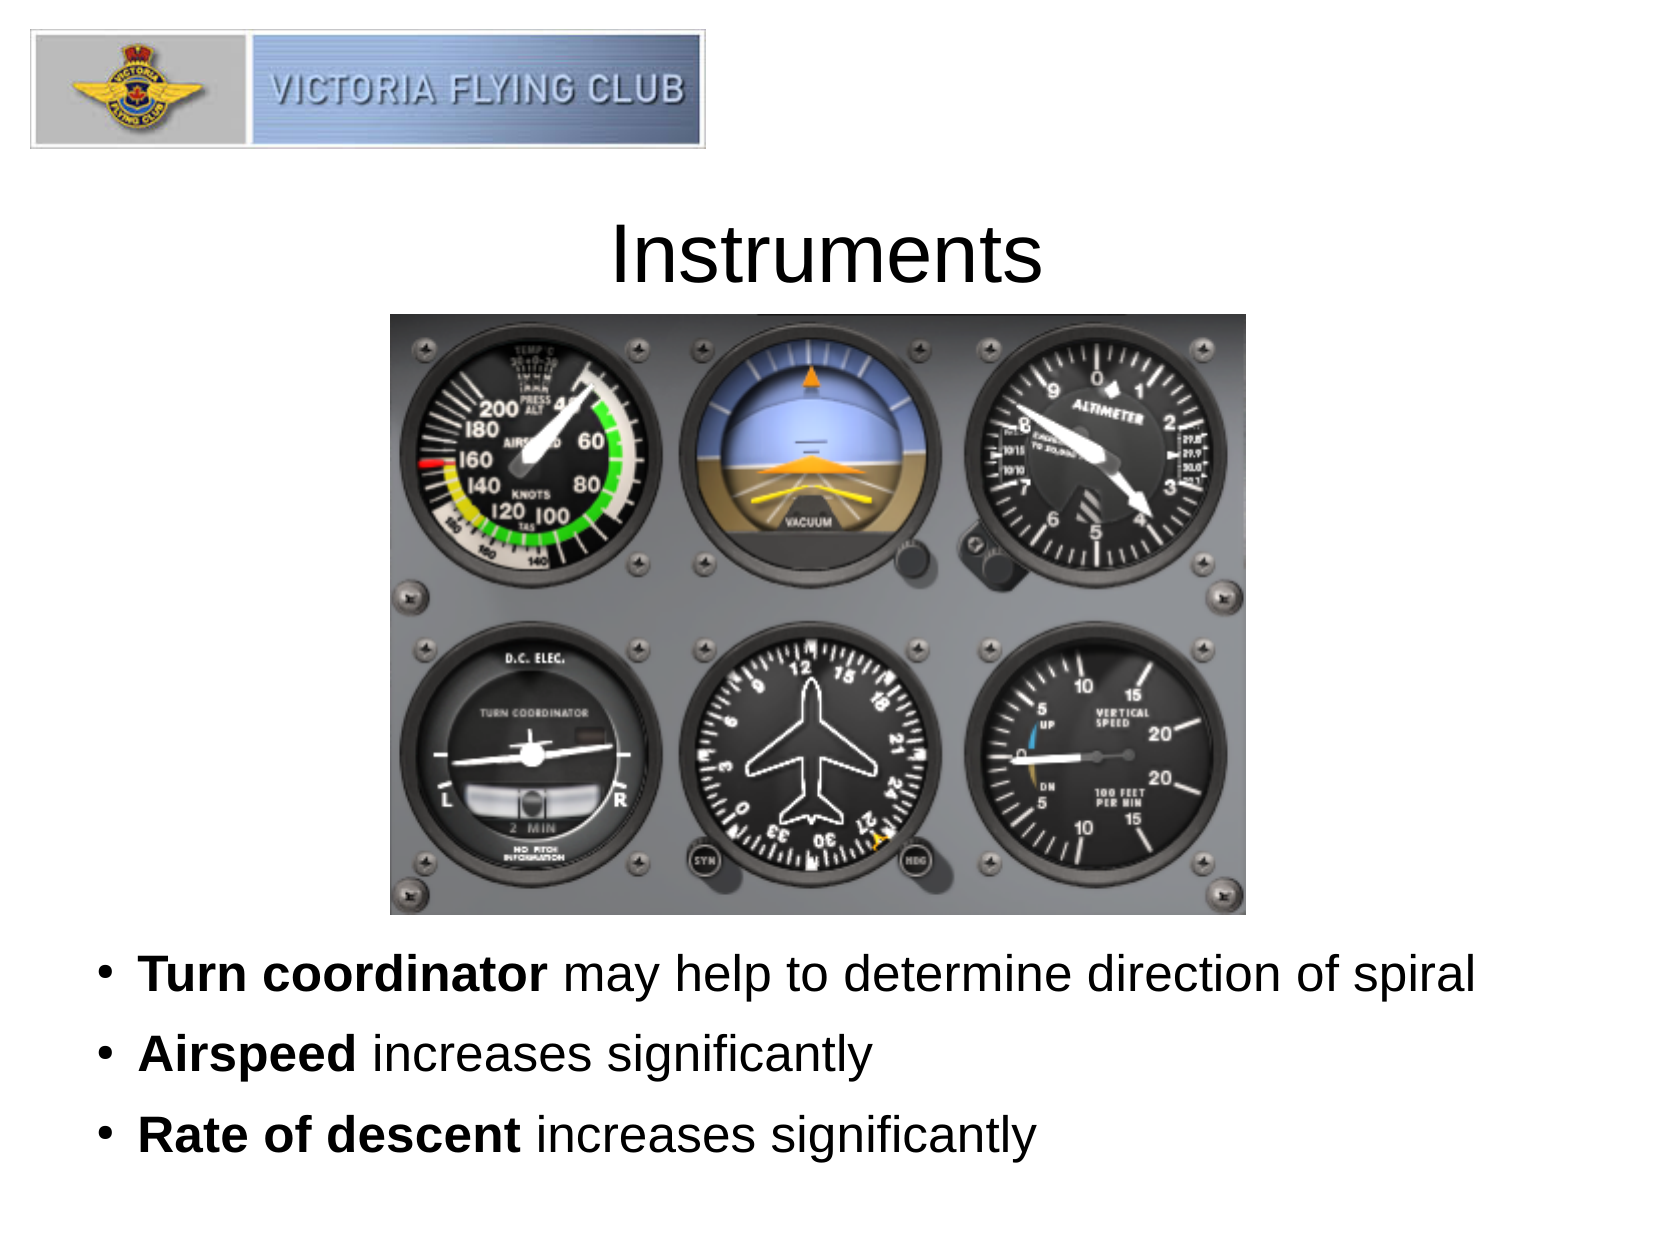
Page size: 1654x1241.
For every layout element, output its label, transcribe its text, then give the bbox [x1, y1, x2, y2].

picture [390, 314, 1246, 916]
picture [30, 29, 706, 149]
list Turn coordinator may help to determine direction of spiral Airspeed increases significantly Rate of descent increases significantly [82, 945, 1571, 1201]
title Instruments [82, 150, 1571, 358]
